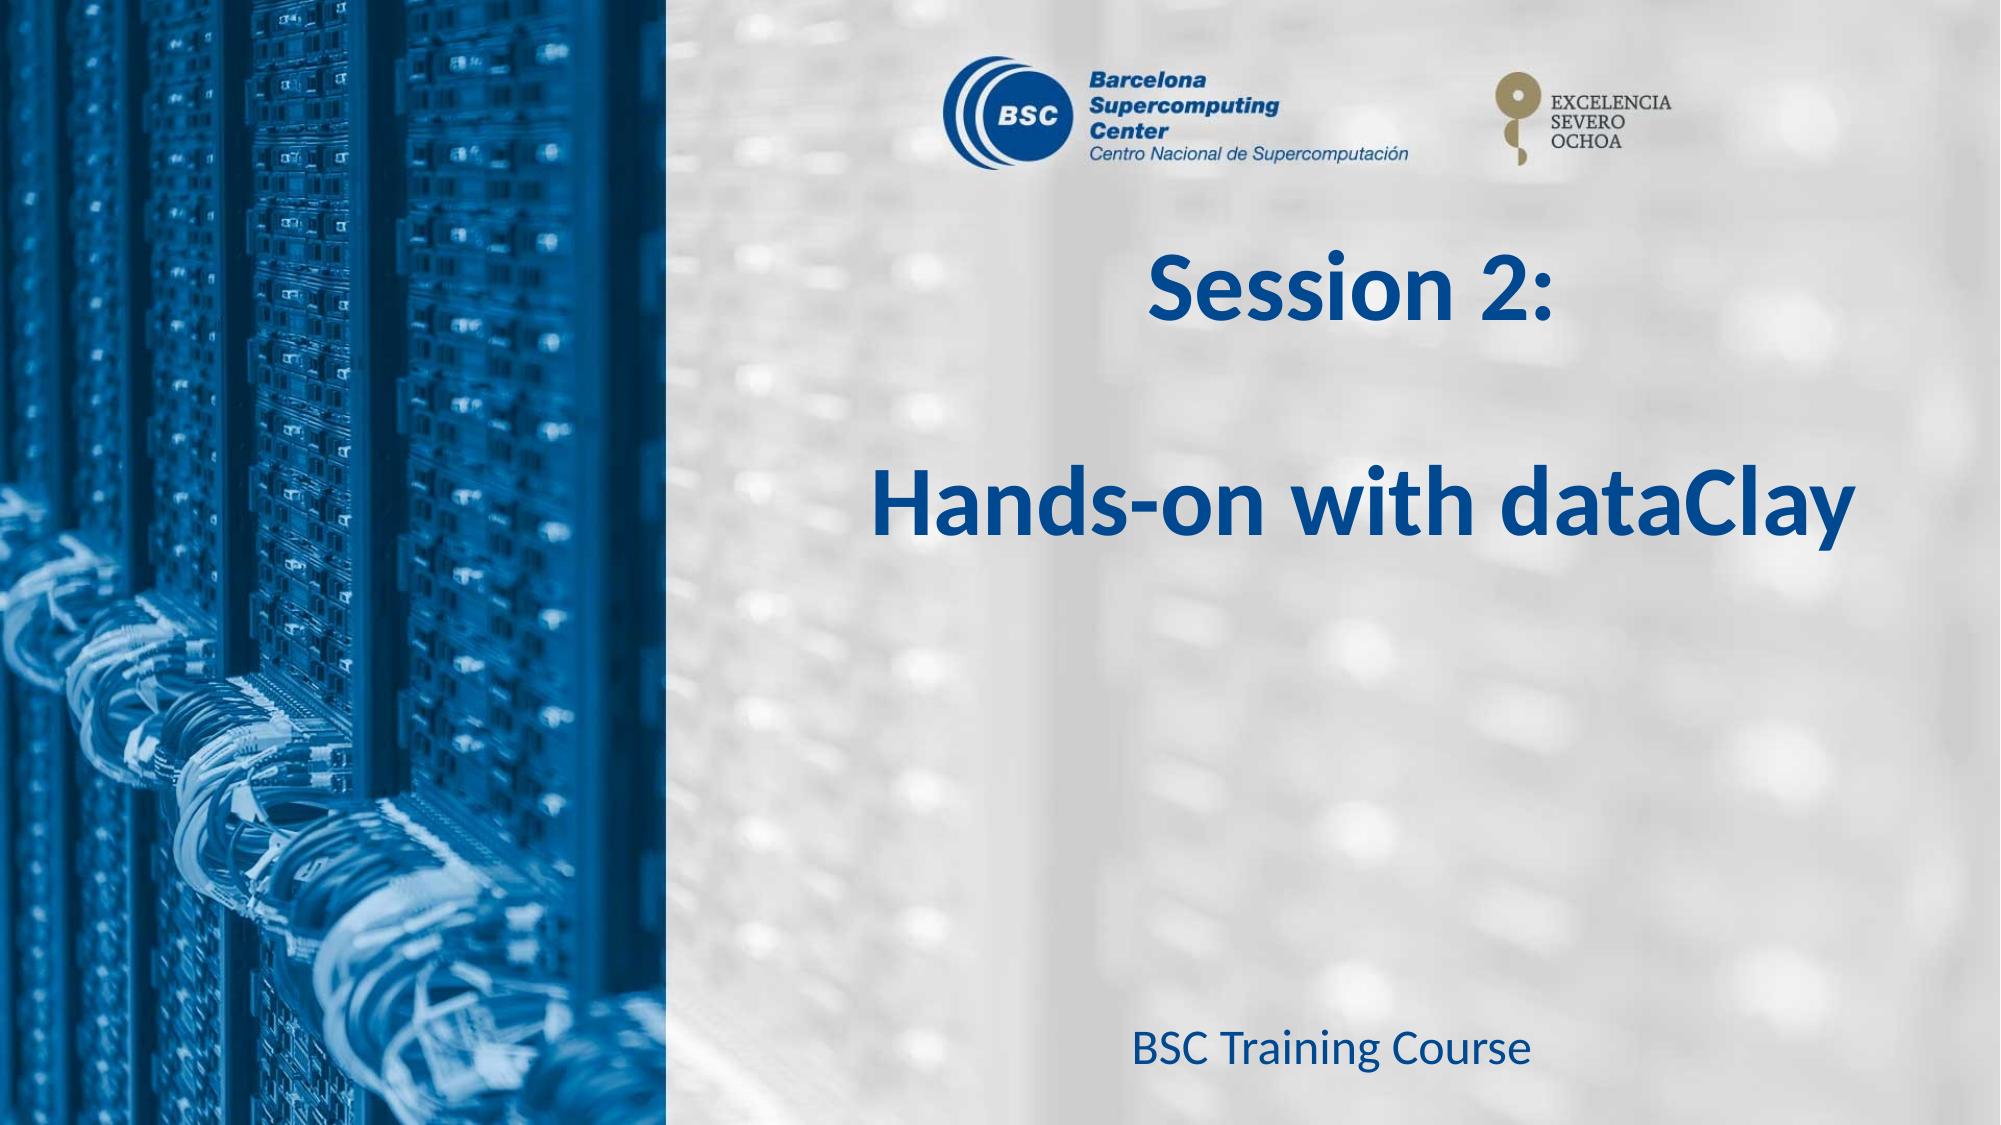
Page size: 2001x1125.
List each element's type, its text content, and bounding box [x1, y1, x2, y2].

title Session 2: Hands-on with dataClay [814, 226, 1914, 719]
list BSC Training Course [664, 1008, 2000, 1089]
picture [0, 0, 2001, 1125]
